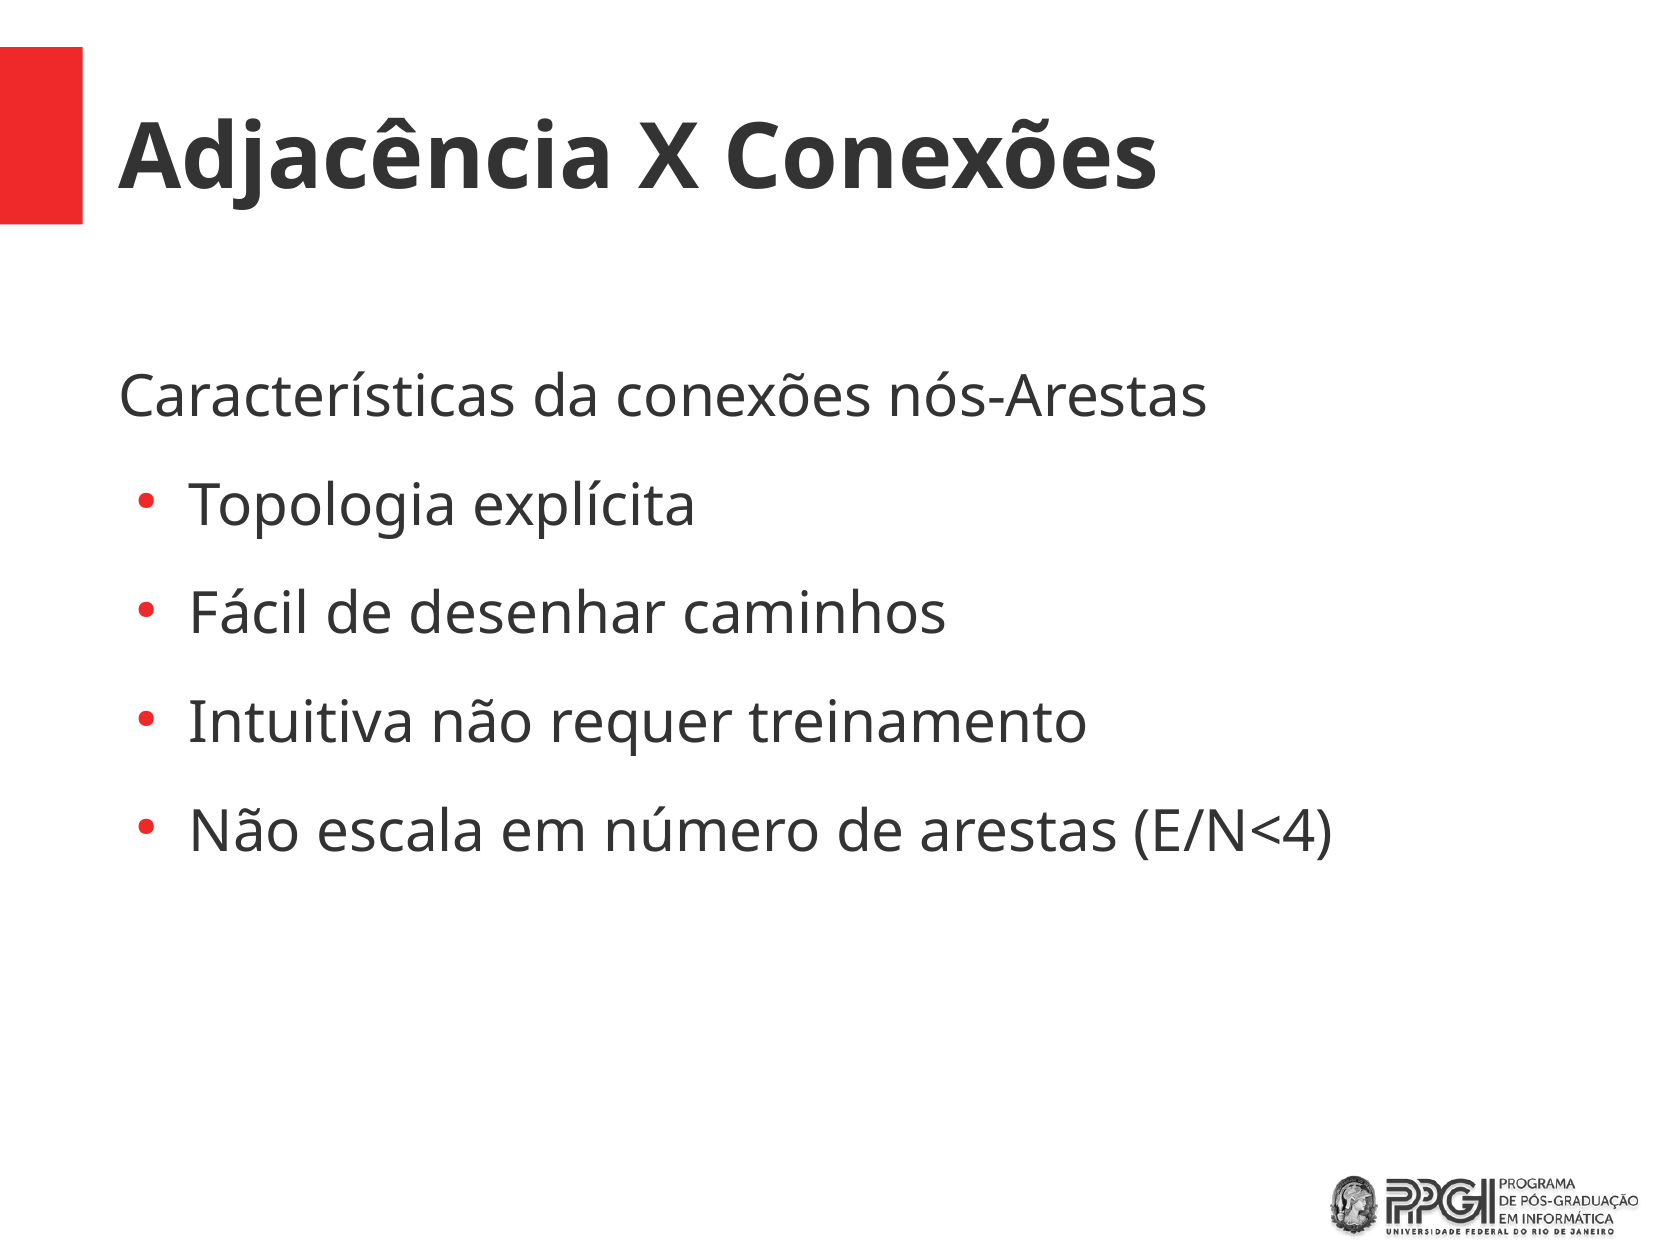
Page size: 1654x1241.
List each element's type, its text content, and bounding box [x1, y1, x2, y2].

list Características da conexões nós-Arestas Topologia explícita Fácil de desenhar caminhos Intuitiva não requer treinamento Não escala em número de arestas (E/N<4) [118, 354, 1536, 1074]
title Adjacência X Conexões [118, 49, 1571, 257]
